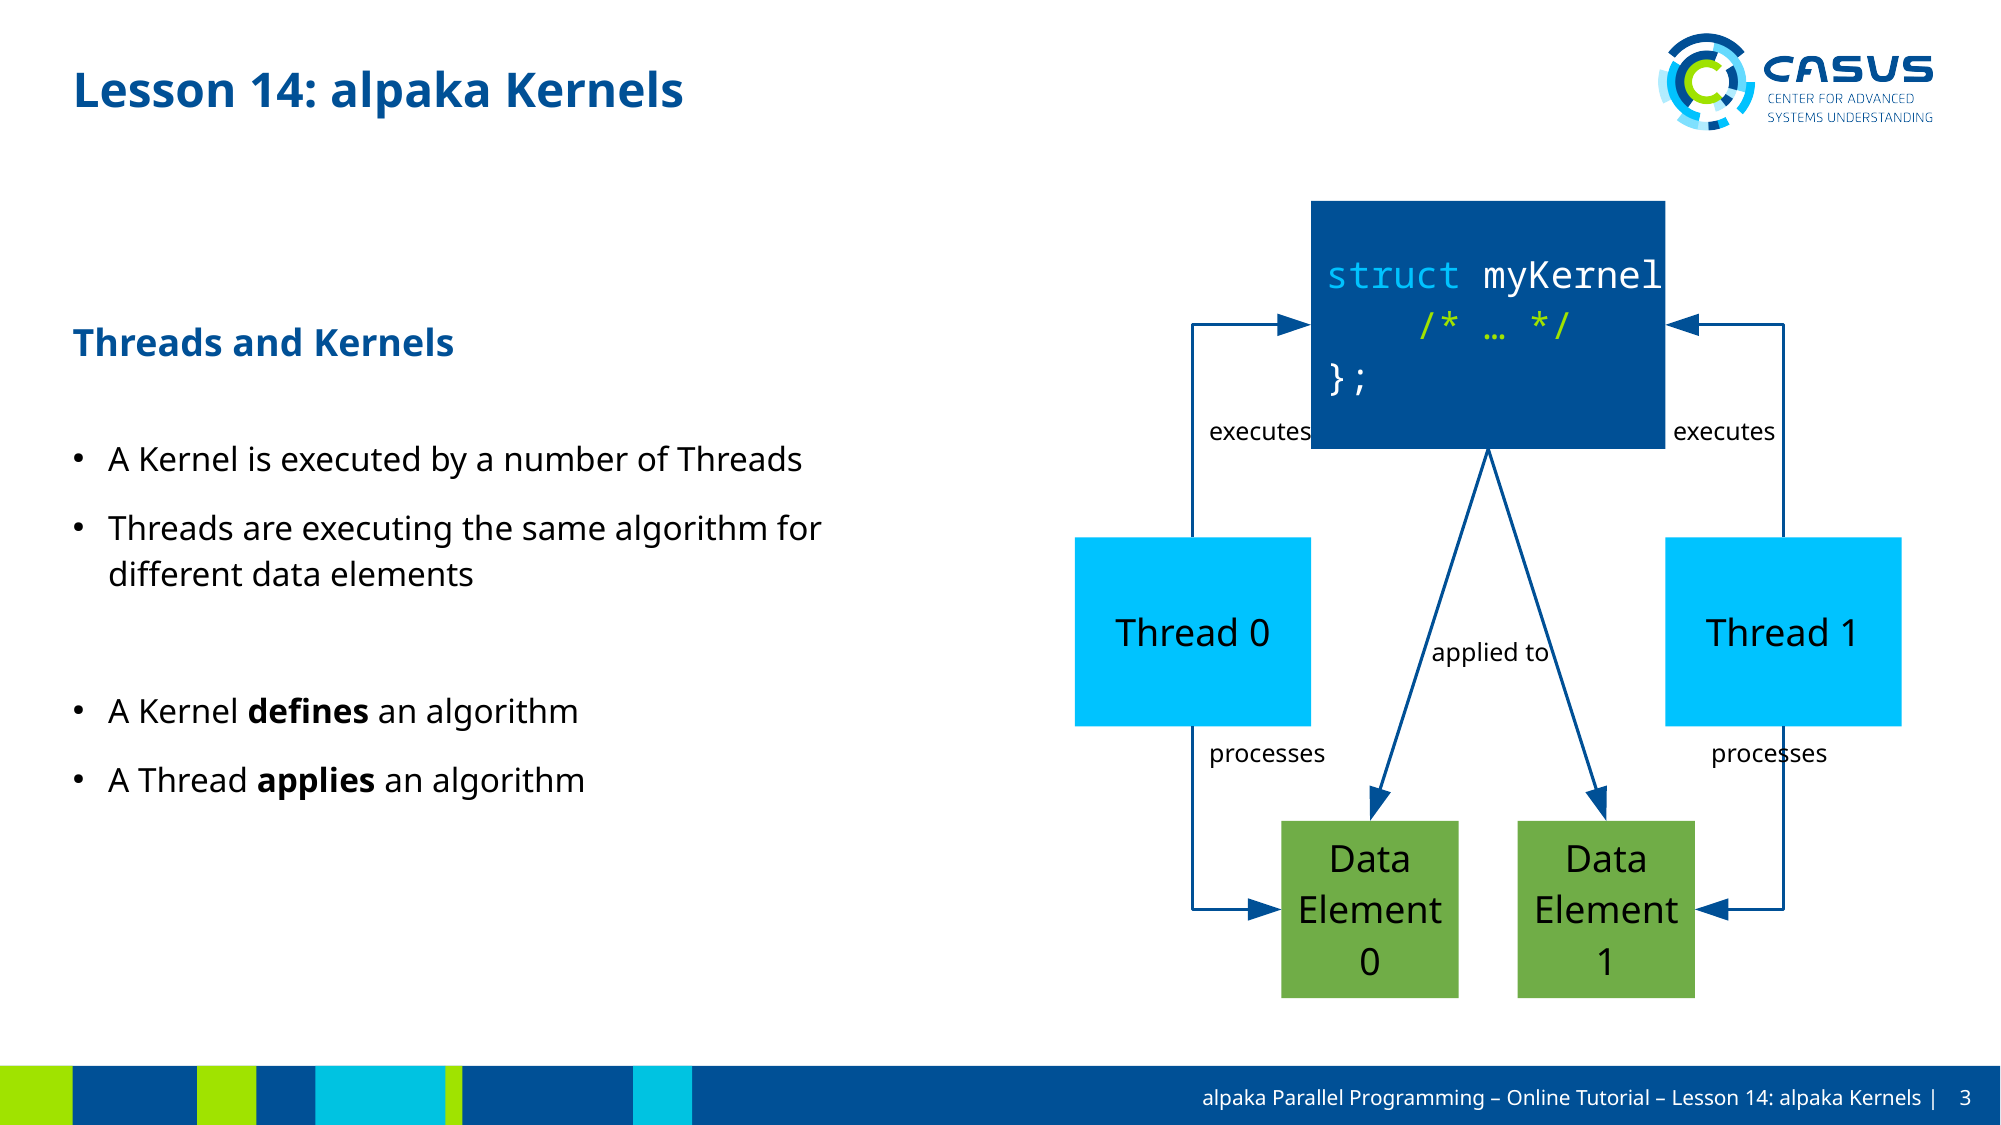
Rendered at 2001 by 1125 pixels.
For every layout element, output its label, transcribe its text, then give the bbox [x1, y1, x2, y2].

text_box Data Element 0 [1281, 820, 1459, 999]
text_box Thread 1 [1665, 537, 1902, 727]
picture [1658, 33, 1933, 131]
list Threads and Kernels A Kernel is executed by a number of Threads Threads are executing the same algorithm for different data elements A Kernel defines an algorithm A Thread applies an algorithm [72, 316, 828, 979]
title Lesson 14: alpaka Kernels [72, 54, 1620, 123]
text_box Data Element 1 [1517, 820, 1695, 999]
text_box struct myKernel { /* … */ }; [1311, 200, 1666, 449]
text_box Thread 0 [1074, 537, 1312, 727]
